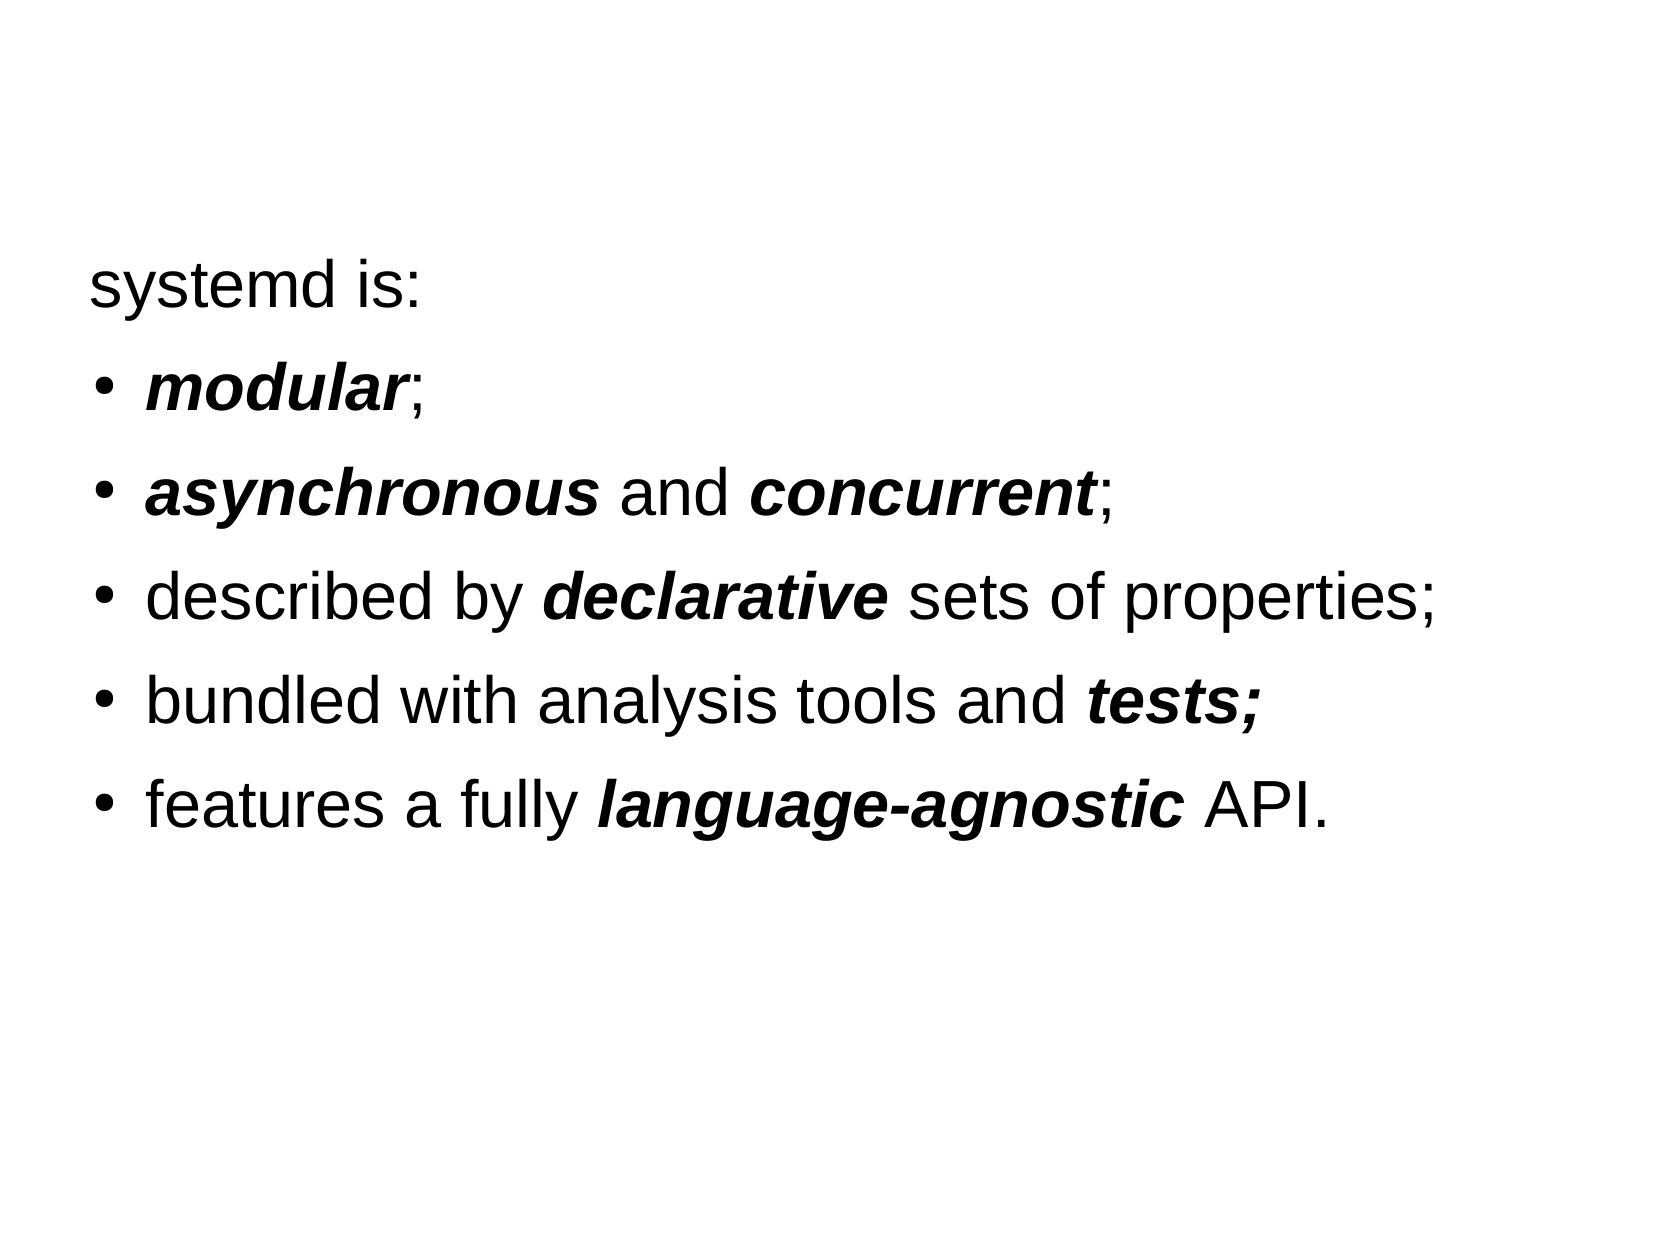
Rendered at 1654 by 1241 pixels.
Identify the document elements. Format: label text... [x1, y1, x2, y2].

list modular; asynchronous and concurrent; described by declarative sets of properties; bundled with analysis tools and tests; features a fully language-agnostic API. [75, 350, 1583, 916]
text_box systemd is: [75, 240, 439, 330]
